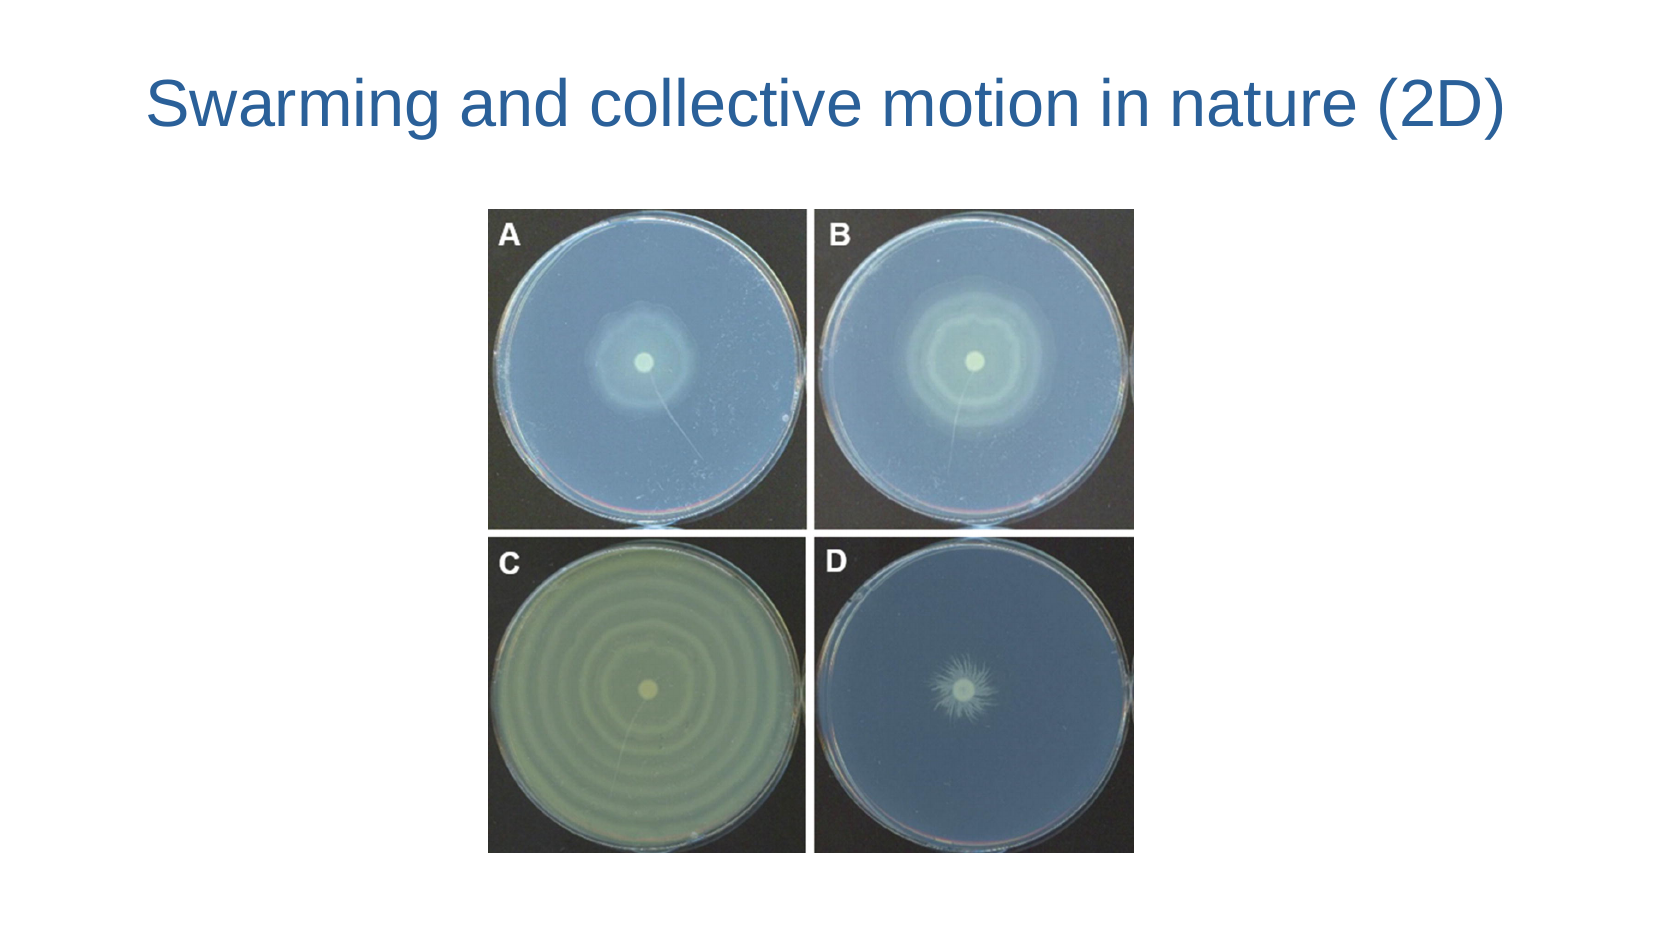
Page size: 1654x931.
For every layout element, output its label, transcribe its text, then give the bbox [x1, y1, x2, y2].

picture [488, 209, 1134, 853]
title Swarming and collective motion in nature (2D) [82, 25, 1571, 181]
